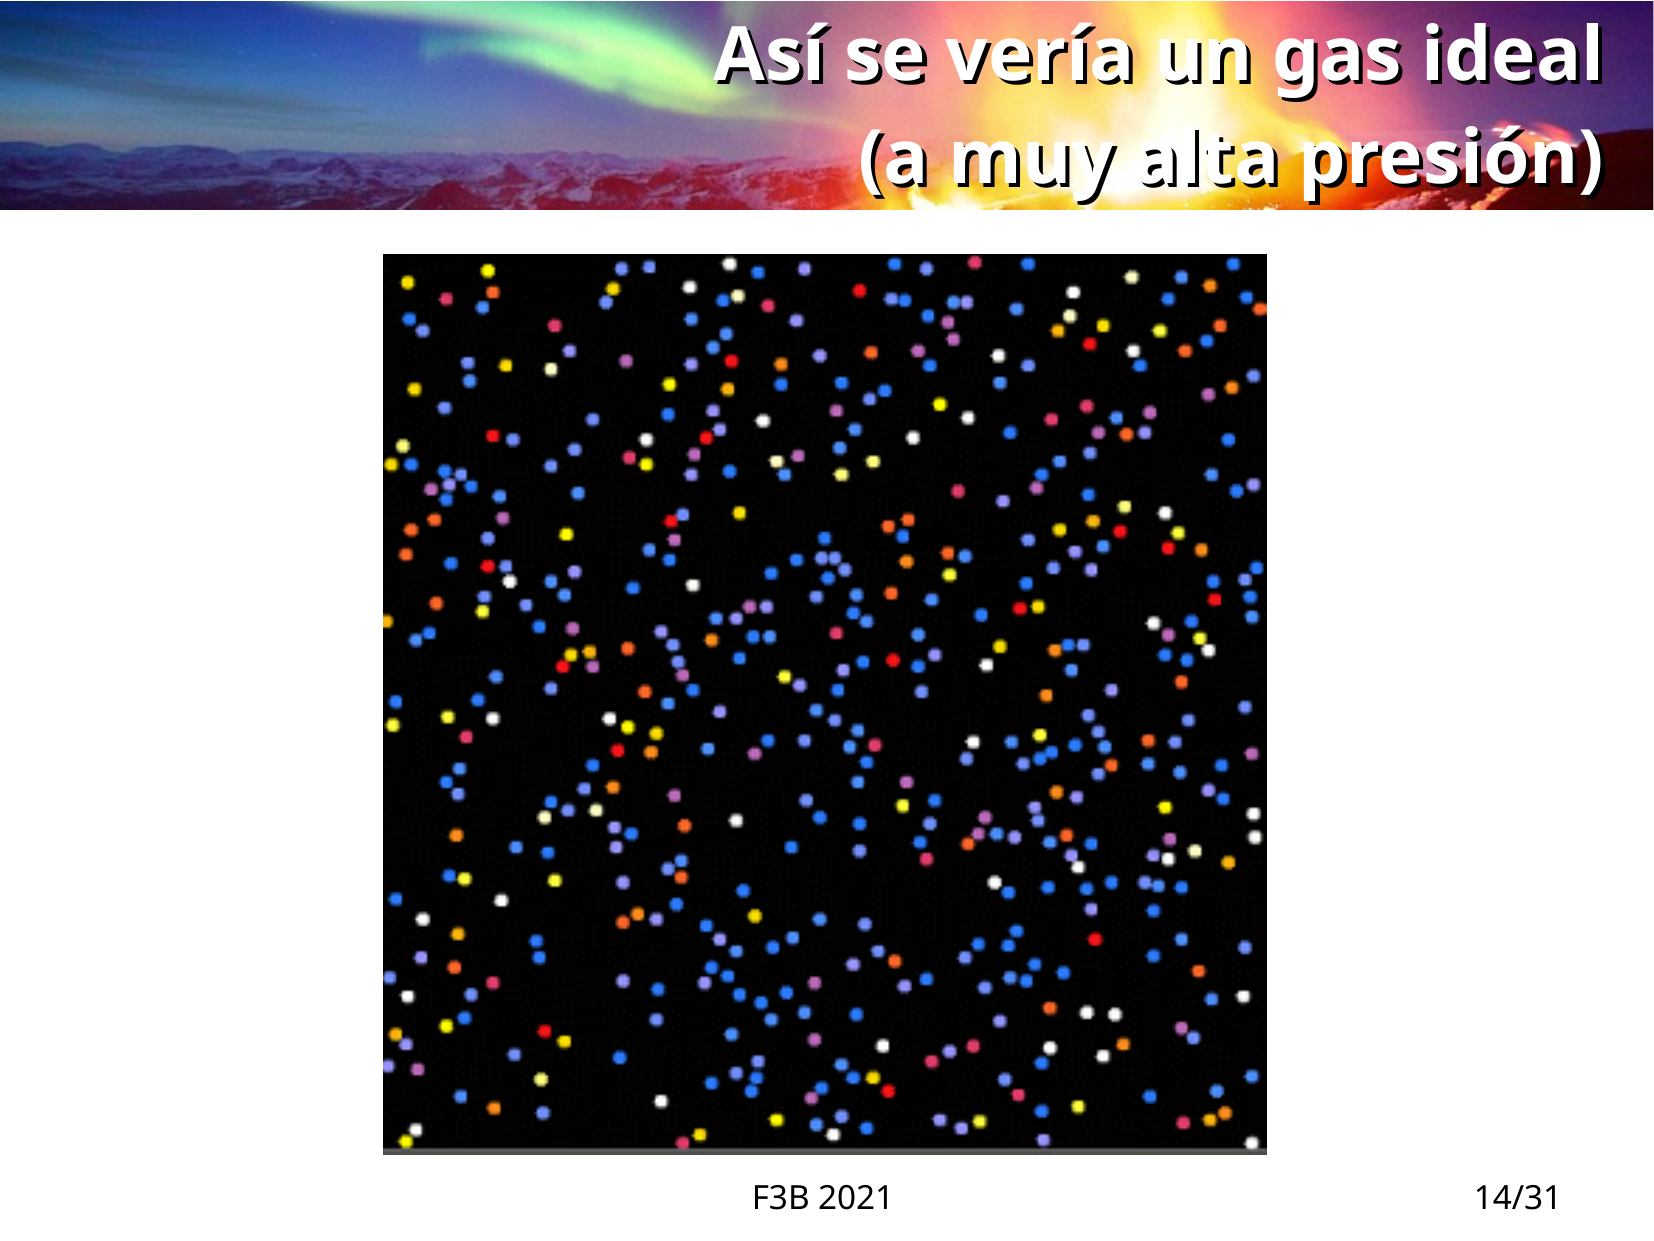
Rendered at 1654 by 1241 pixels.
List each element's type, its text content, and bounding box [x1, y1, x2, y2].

title Así se vería un gas ideal (a muy alta presión) [45, 11, 1606, 195]
picture [383, 254, 1267, 1156]
picture [0, 1, 1654, 210]
